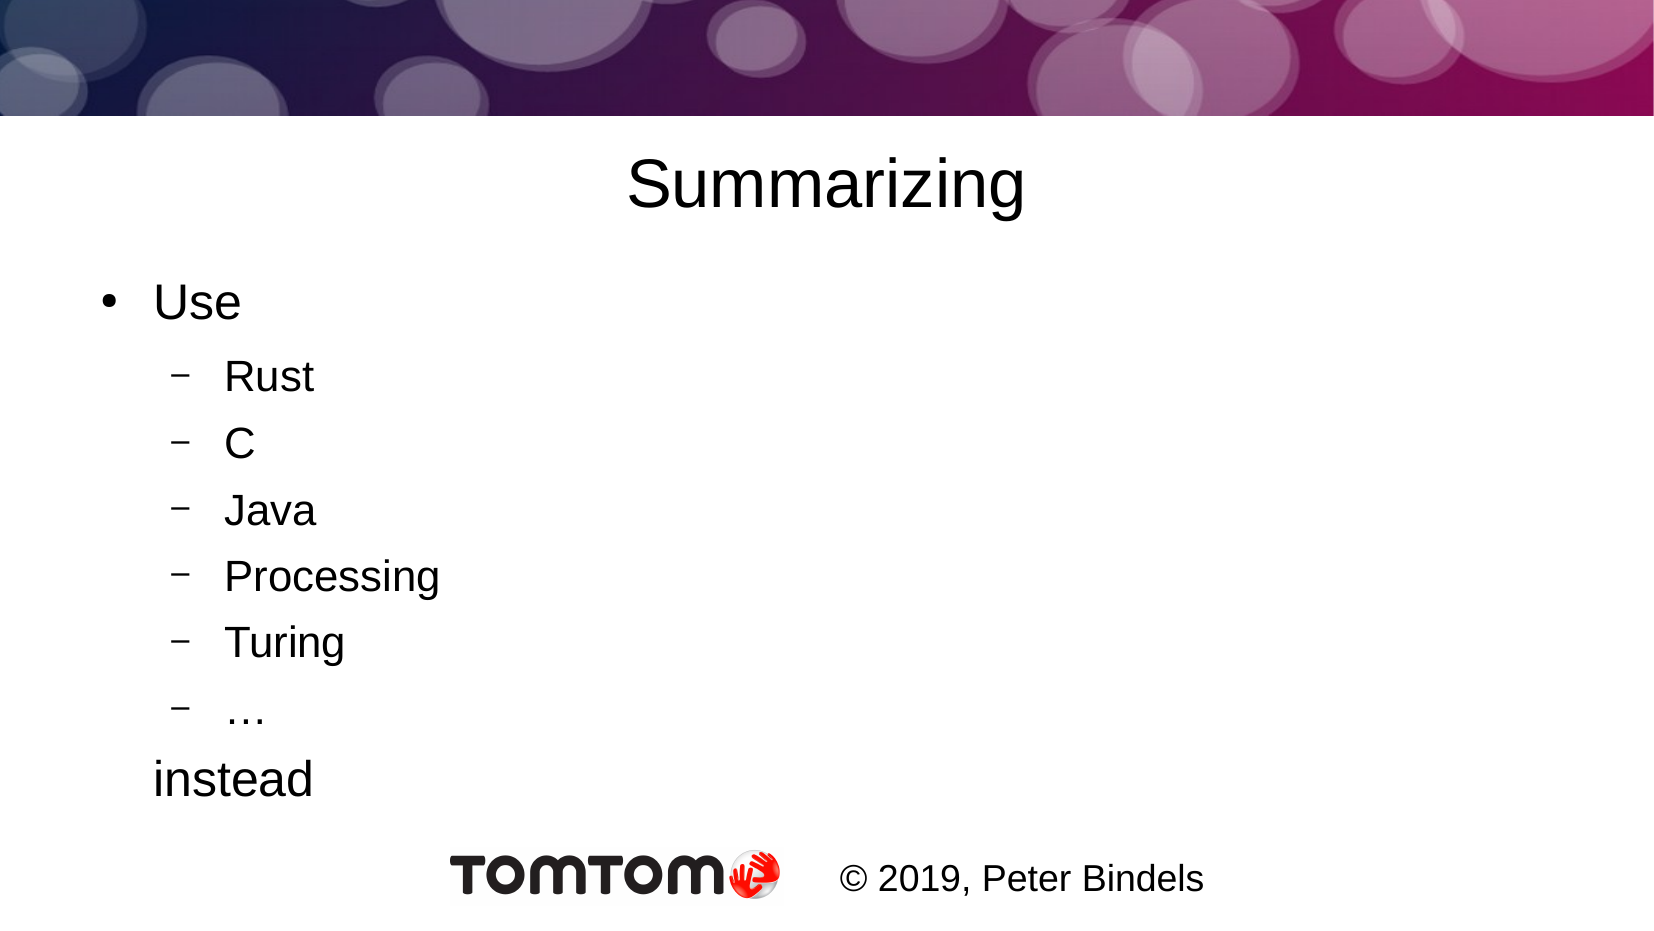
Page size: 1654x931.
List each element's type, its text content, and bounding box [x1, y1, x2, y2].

title Summarizing [82, 119, 1571, 249]
list Use Rust C Java Processing Turing … instead [82, 274, 1571, 815]
picture [450, 847, 784, 906]
picture [0, 0, 1654, 116]
